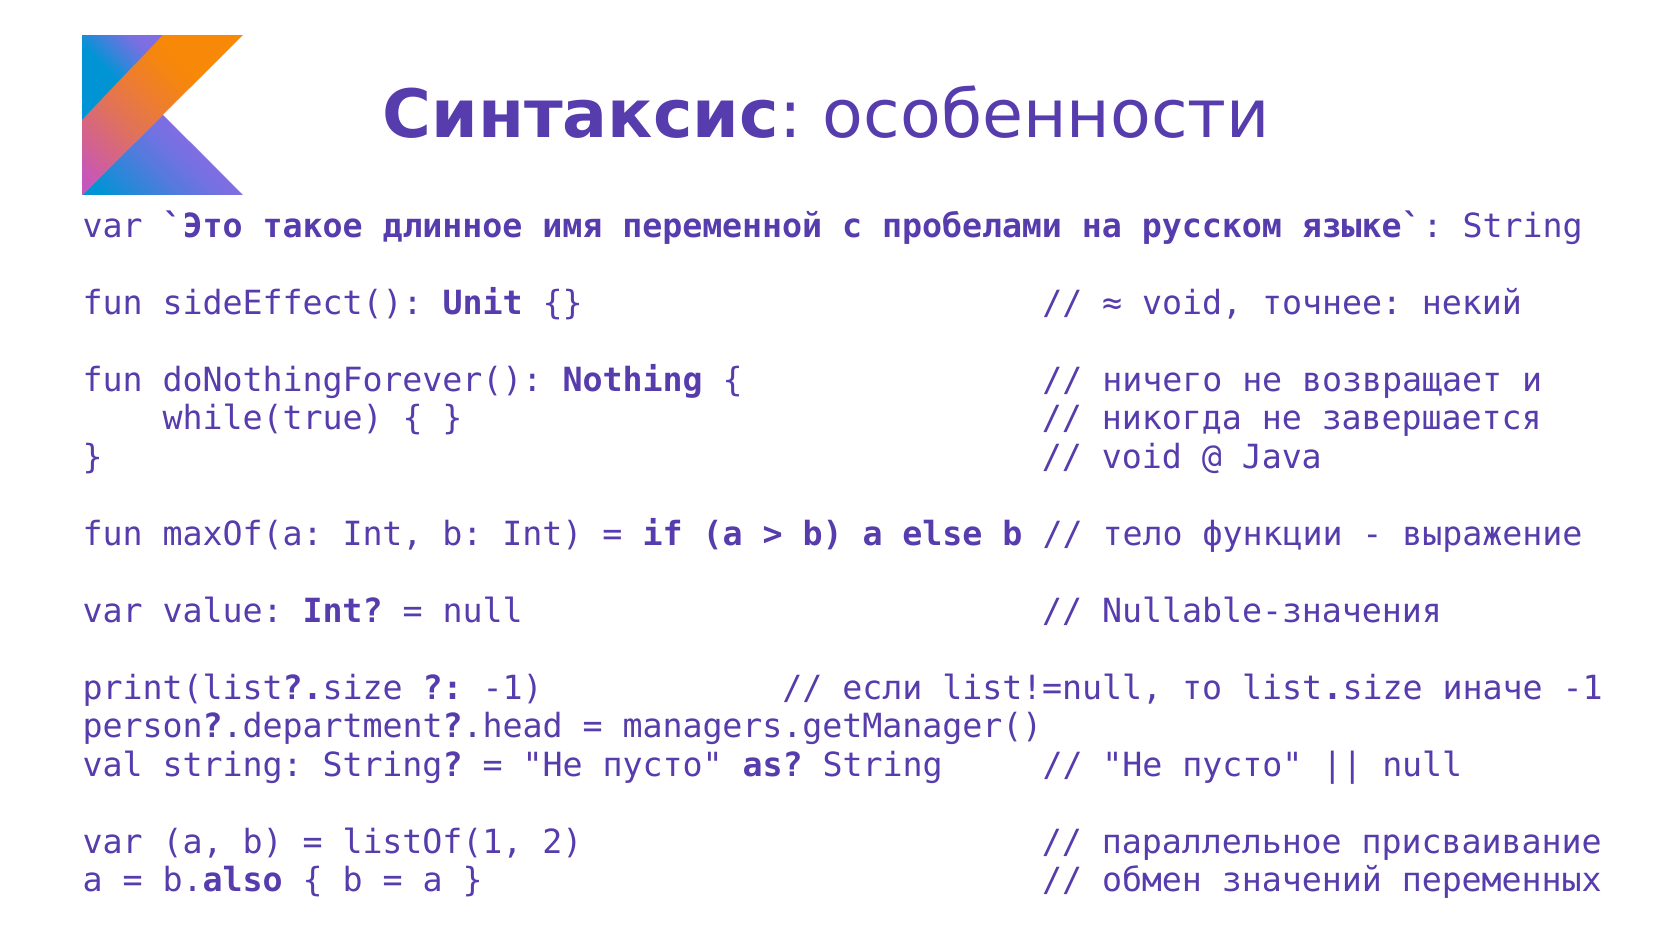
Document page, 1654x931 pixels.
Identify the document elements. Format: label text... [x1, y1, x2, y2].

title Синтаксис: особенности [243, 37, 1571, 193]
subtitle var `Это такое длинное имя переменной с пробелами на русском языке`: String fun sideEffect(): Unit {} // ≈ void, точнее: некий fun doNothingForever(): Nothing { // ничего не возвращает и while(true) { } // никогда не завершается } // void @ Java fun maxOf(a: Int, b: Int) = if (a > b) a else b // тело функции - выражение var value: Int? = null // Nullable-значения print(list?.size ?: -1) // если list!=null, то list.size иначе -1 person?.department?.head = managers.getManager() val string: String? = "Не пусто" as? String // "Не пусто" || null var (a, b) = listOf(1, 2) // параллельное присваивание a = b.also { b = a } // обмен значений переменных [82, 206, 1607, 900]
picture [82, 35, 243, 195]
